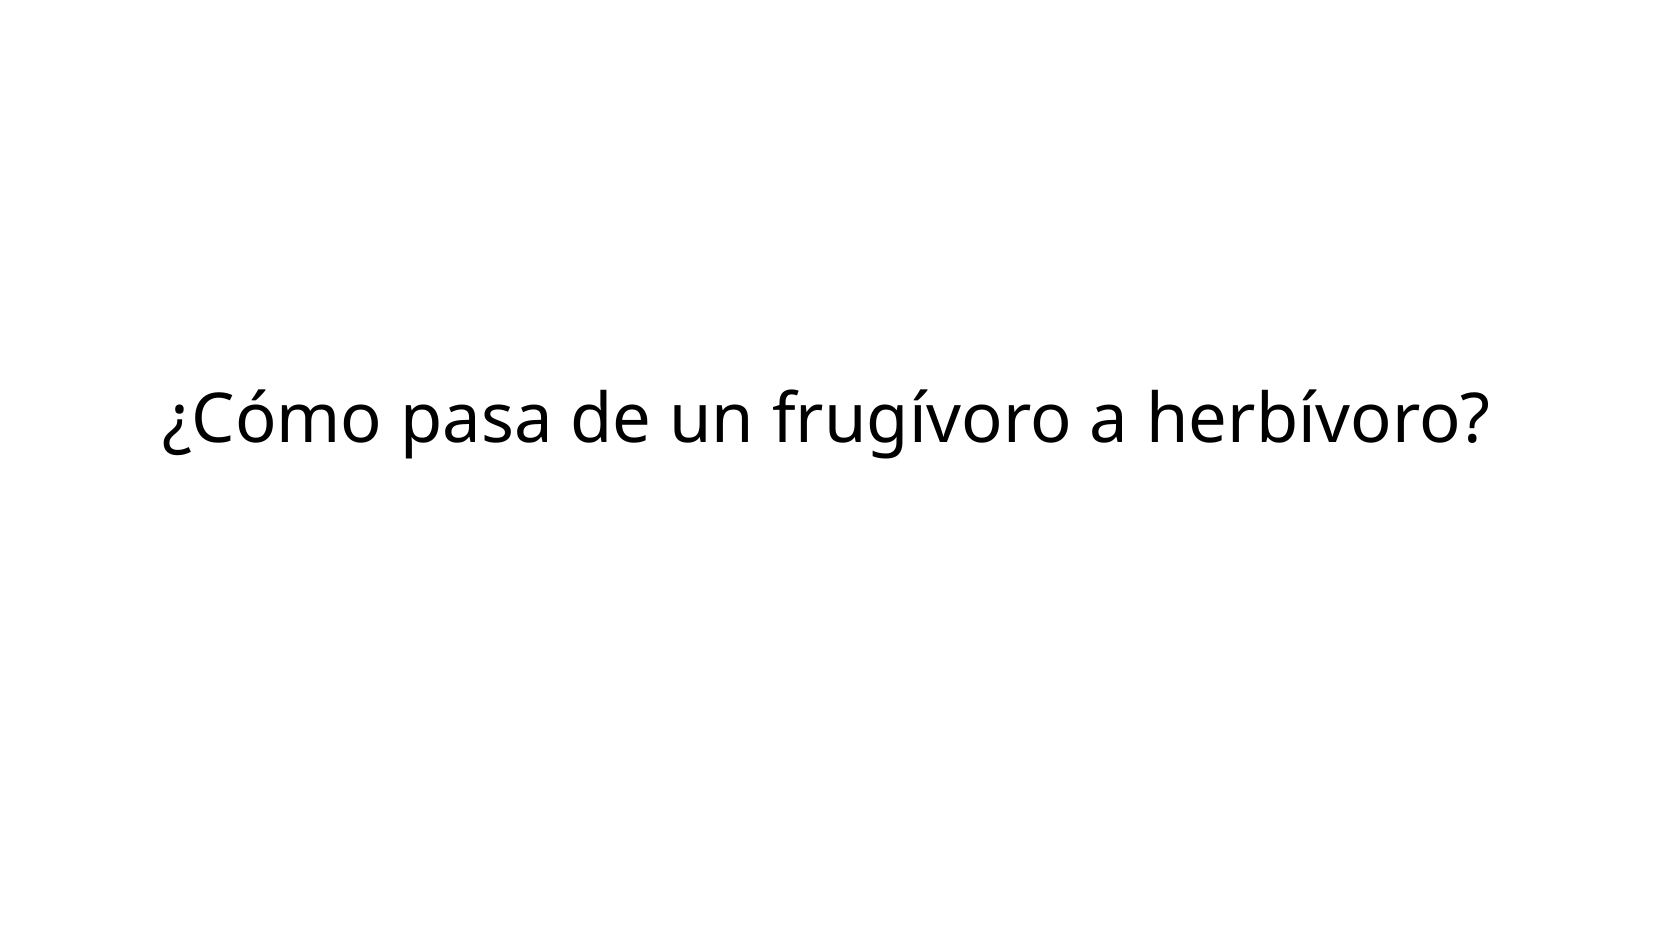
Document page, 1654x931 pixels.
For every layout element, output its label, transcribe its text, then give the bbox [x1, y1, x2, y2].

title ¿Cómo pasa de un frugívoro a herbívoro? [82, 338, 1571, 494]
